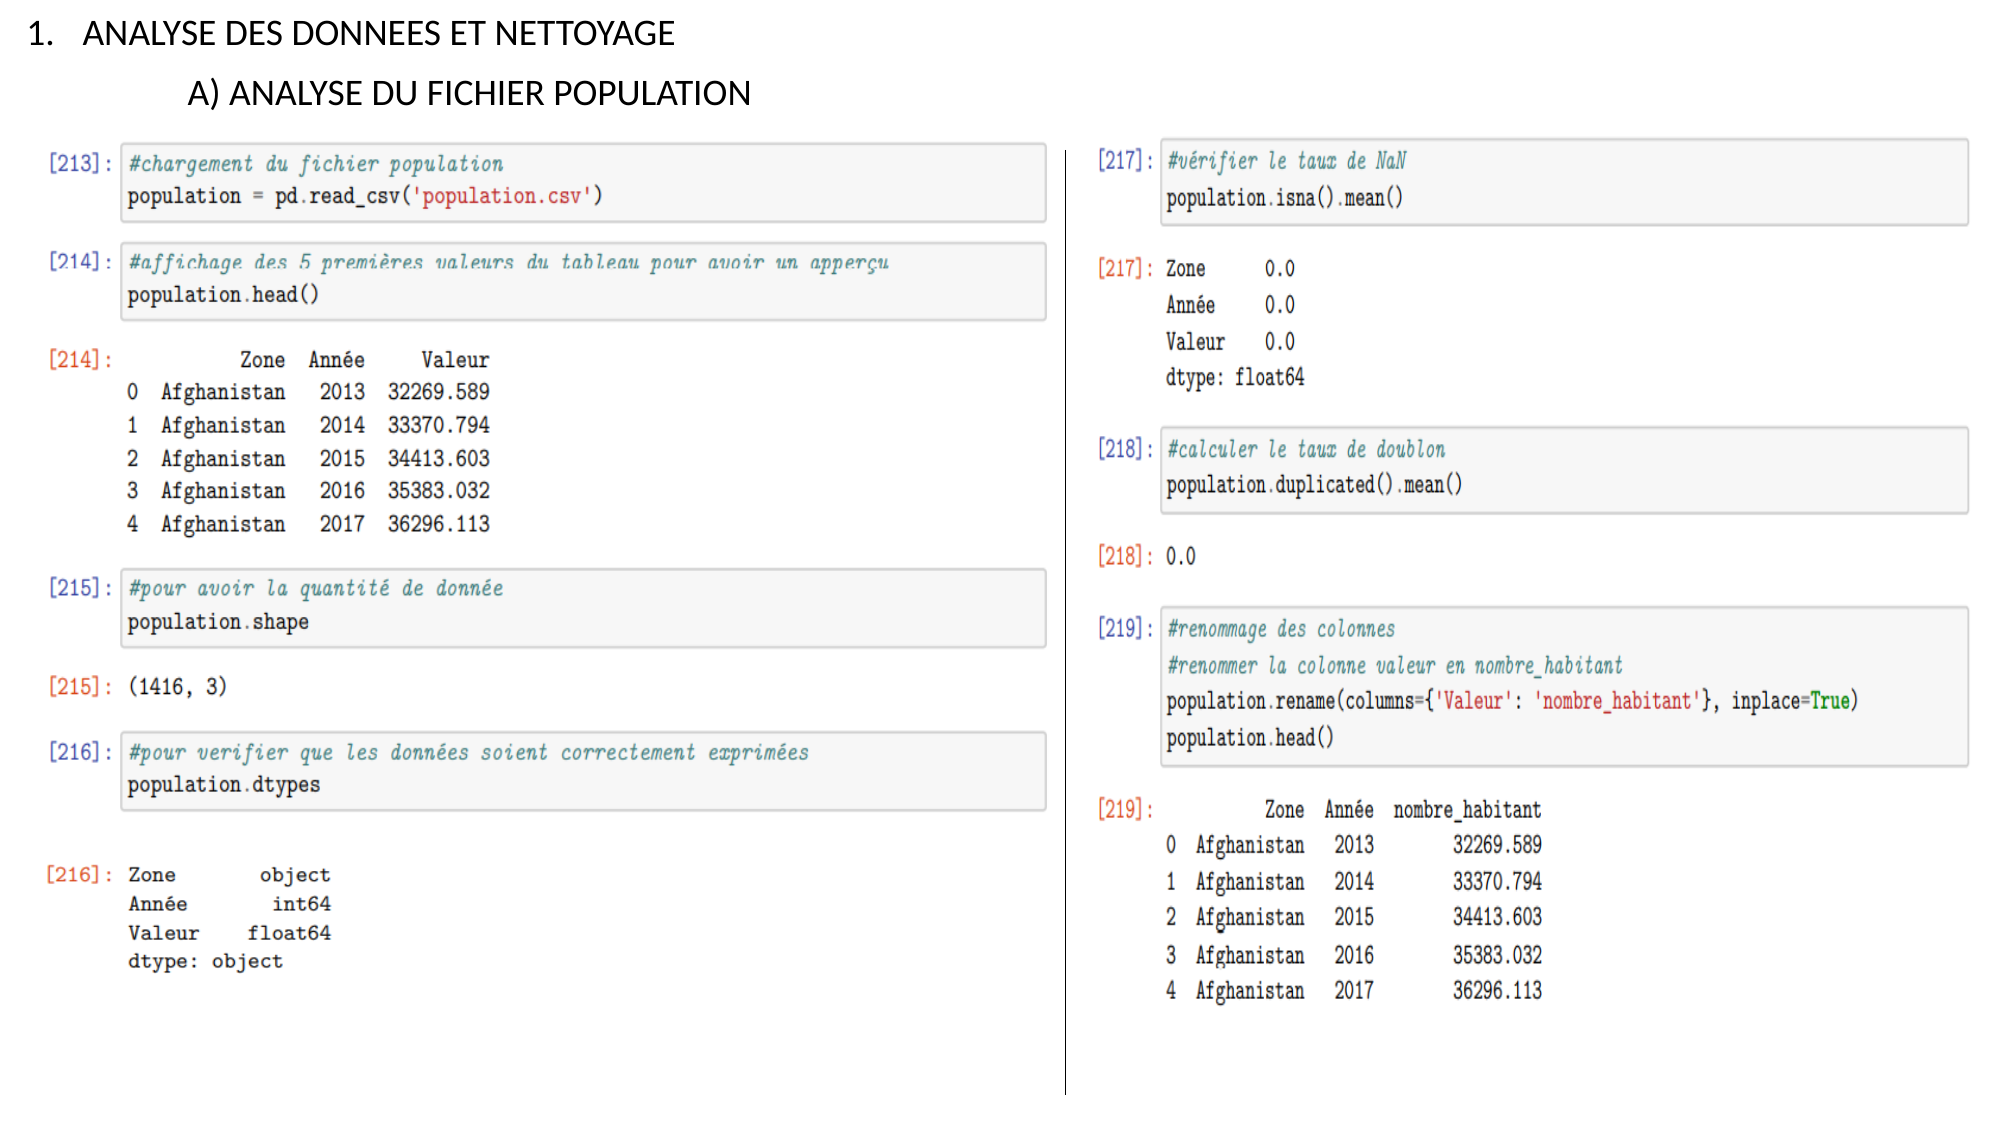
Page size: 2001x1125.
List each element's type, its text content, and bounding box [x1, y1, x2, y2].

picture [0, 847, 428, 993]
picture [11, 132, 1066, 819]
text_box A) ANALYSE DU FICHIER POPULATION [164, 60, 1165, 122]
text_box ANALYSE DES DONNEES ET NETTOYAGE [11, 0, 1624, 61]
picture [1069, 121, 1989, 1023]
